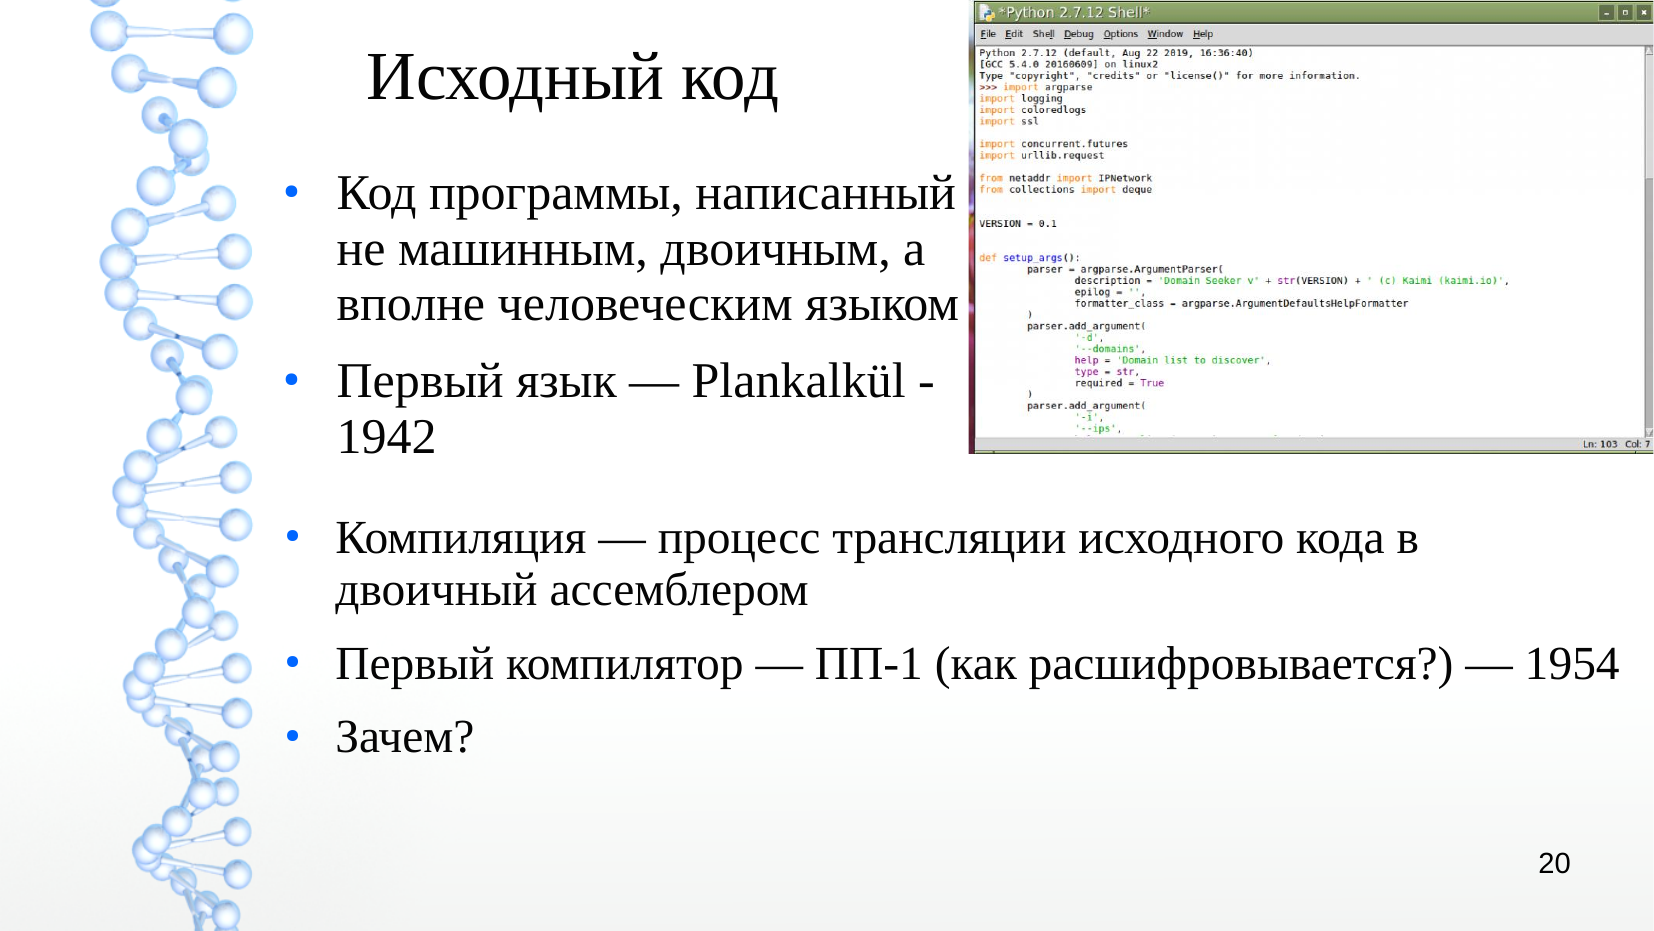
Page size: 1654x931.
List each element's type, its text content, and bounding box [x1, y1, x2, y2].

picture [0, 0, 1654, 931]
list Компиляция — процесс трансляции исходного кода в двоичный ассемблером Первый компилятор — ПП-1 (как расшифровывается?) — 1954 Зачем? [268, 511, 1630, 819]
list Код программы, написанный не машинным, двоичным, а вполне человеческим языком Первый язык — Plankalkül - 1942 [265, 165, 969, 473]
title Исходный код [0, 0, 968, 154]
